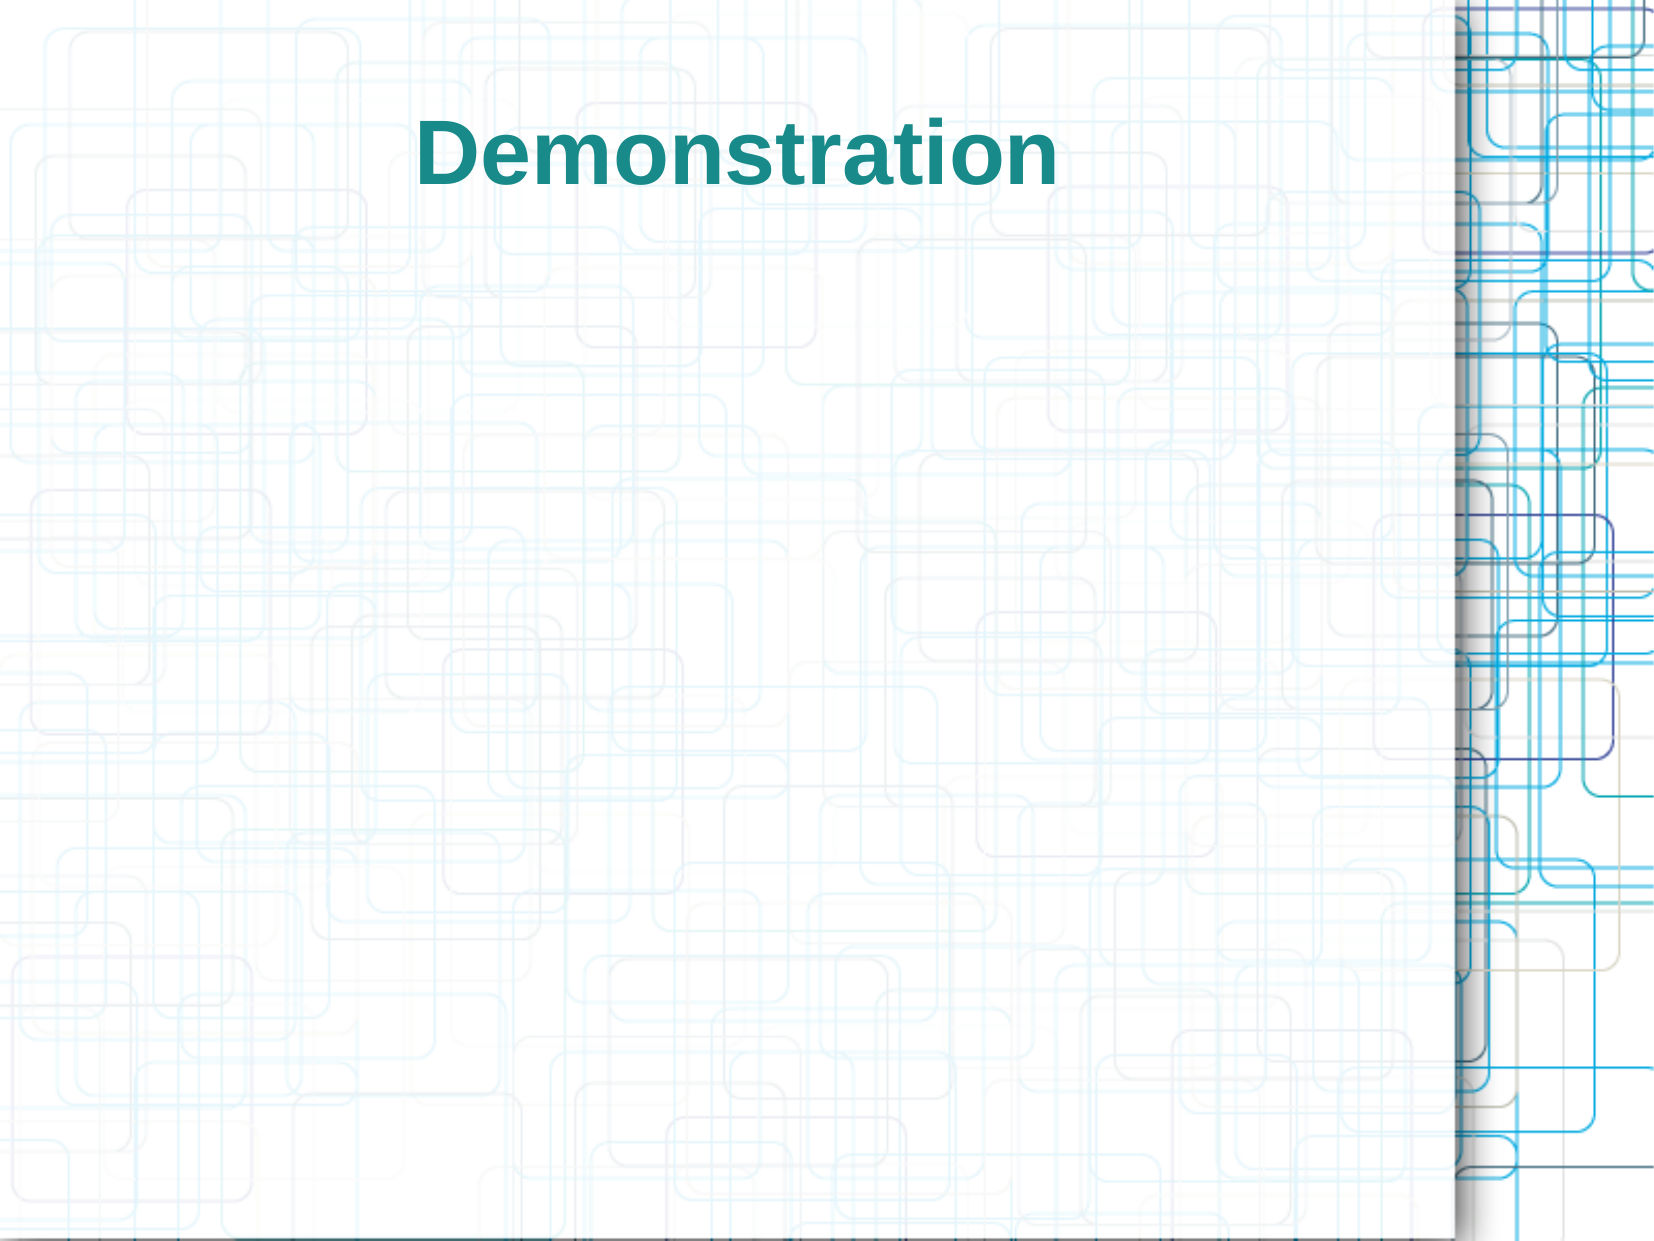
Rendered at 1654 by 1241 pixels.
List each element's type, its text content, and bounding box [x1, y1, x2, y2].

picture [0, 0, 1654, 1241]
title Demonstration [59, 49, 1418, 257]
